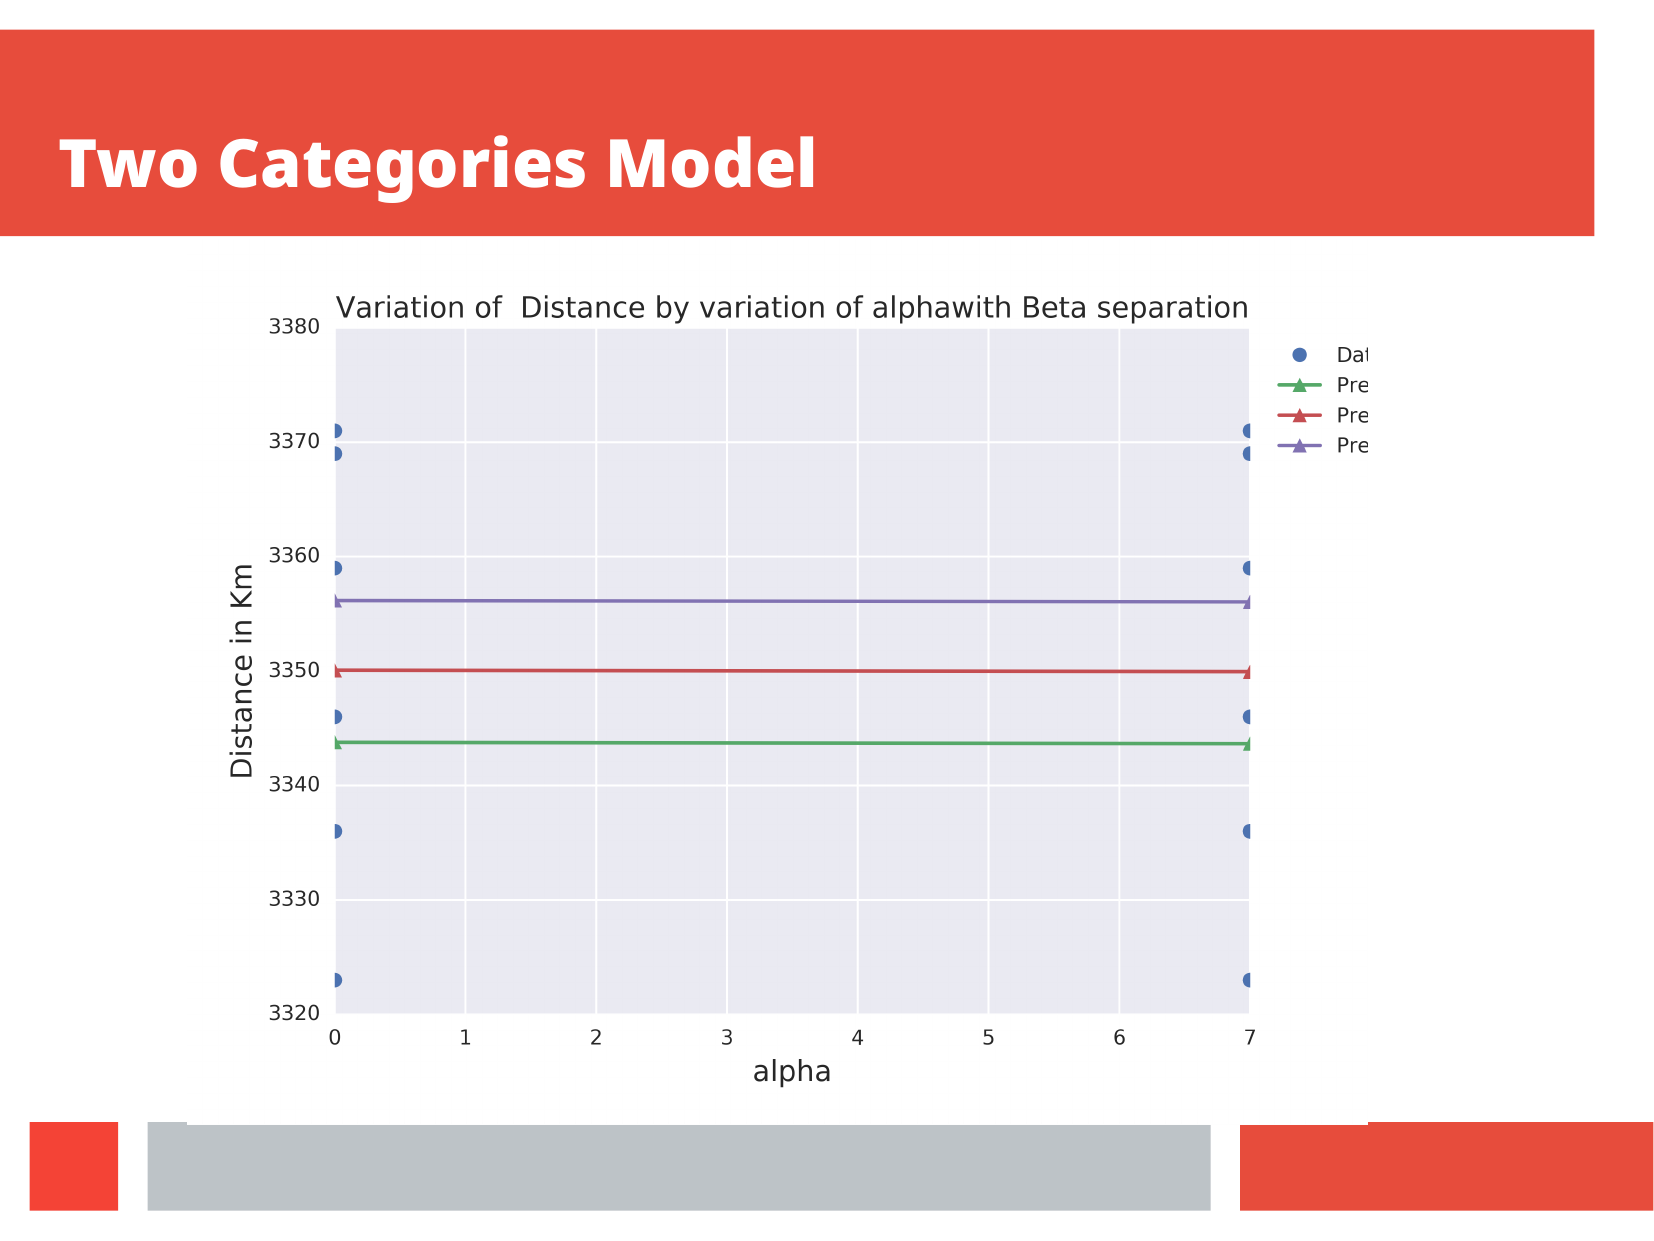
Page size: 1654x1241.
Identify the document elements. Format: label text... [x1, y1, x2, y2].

title Two Categories Model [59, 59, 1595, 207]
picture [187, 239, 1368, 1126]
